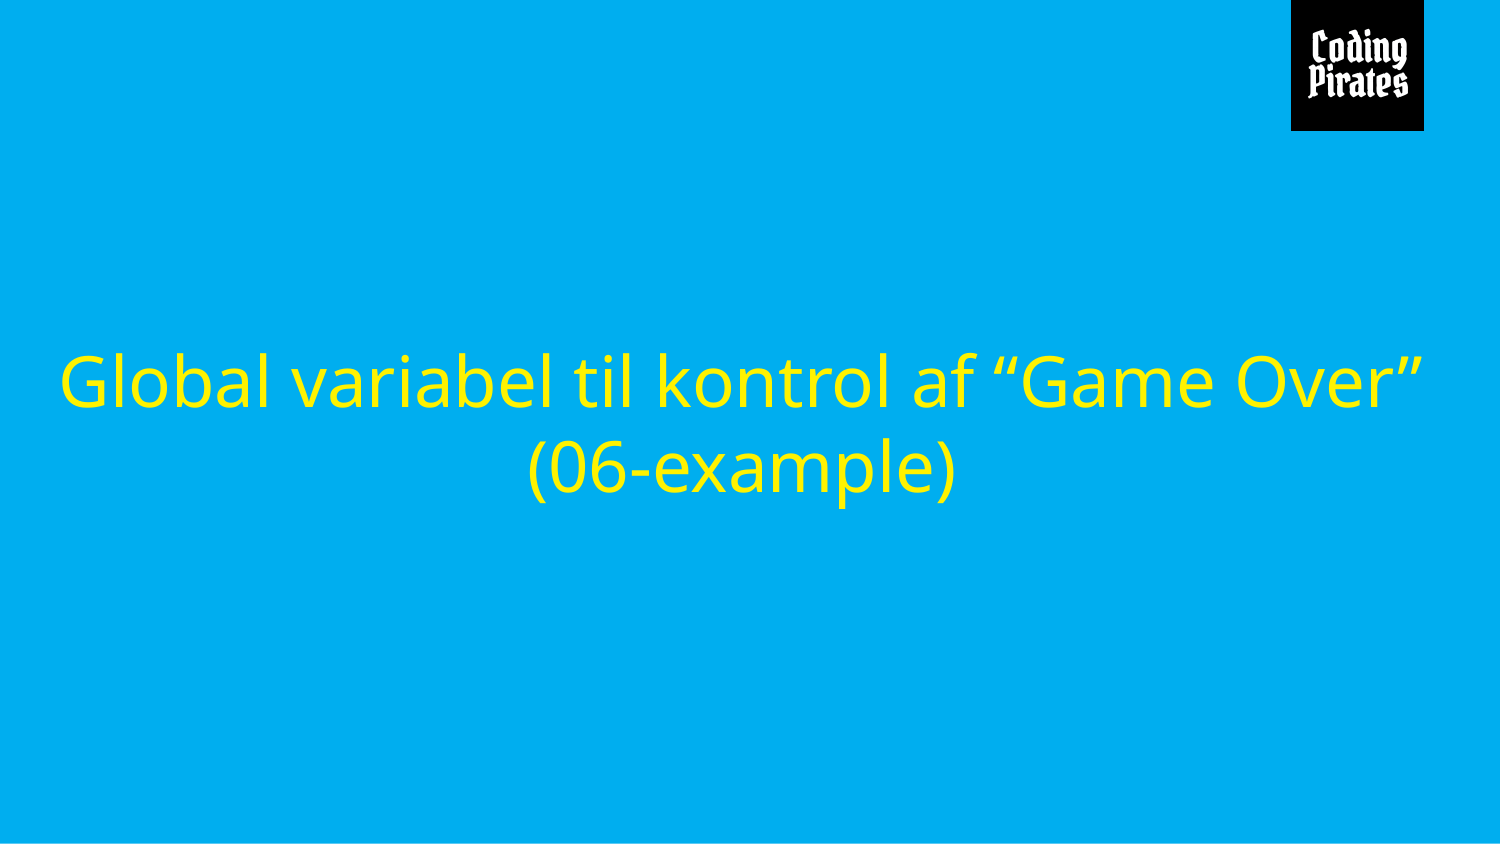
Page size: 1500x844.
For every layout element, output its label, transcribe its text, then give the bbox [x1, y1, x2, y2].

picture [1292, 0, 1423, 130]
title Global variabel til kontrol af “Game Over” (06-example) [12, 352, 1472, 491]
